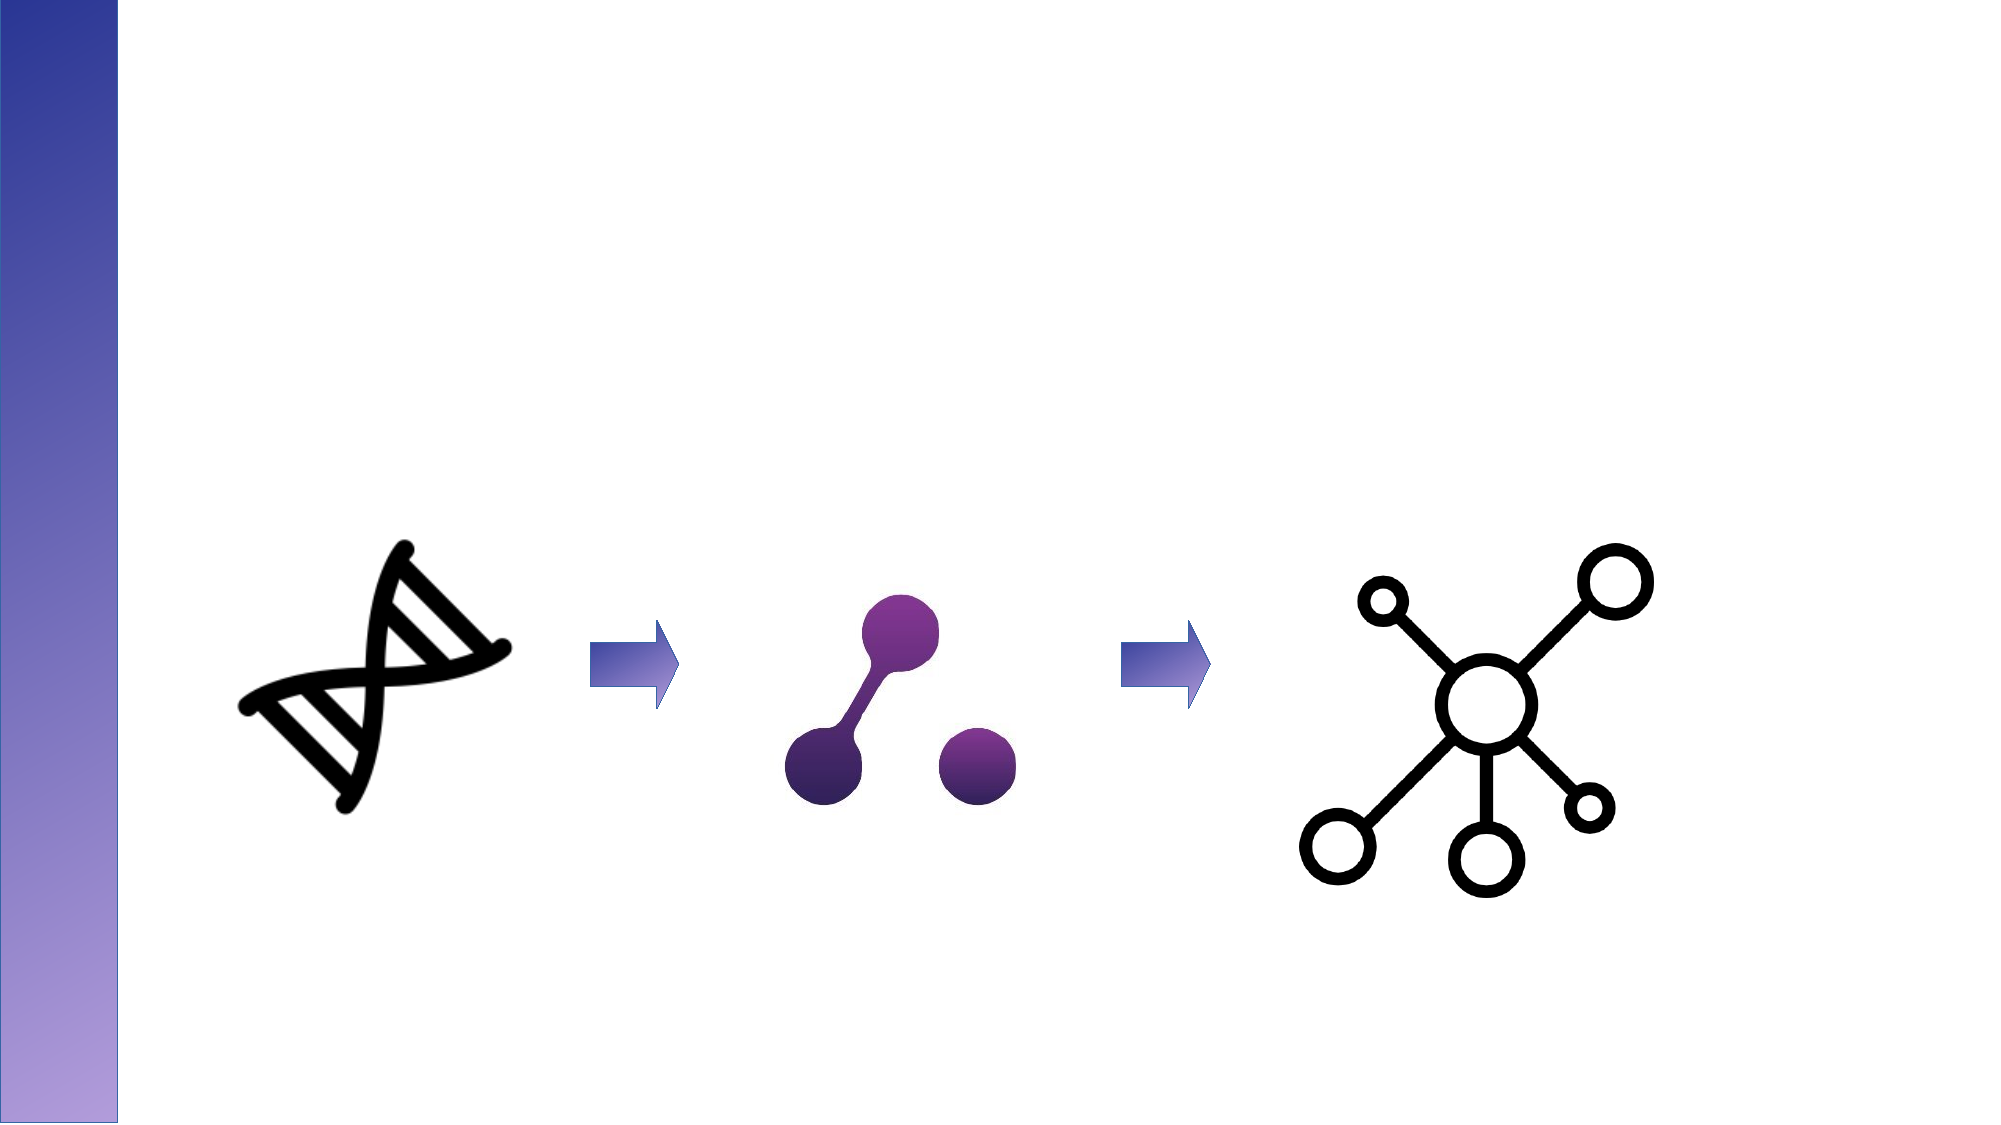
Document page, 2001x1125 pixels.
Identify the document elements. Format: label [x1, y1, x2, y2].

picture [708, 507, 1093, 892]
text_box [1121, 620, 1211, 709]
picture [219, 521, 532, 834]
picture [1299, 543, 1654, 898]
text_box [590, 620, 679, 709]
text_box [0, 0, 118, 1123]
